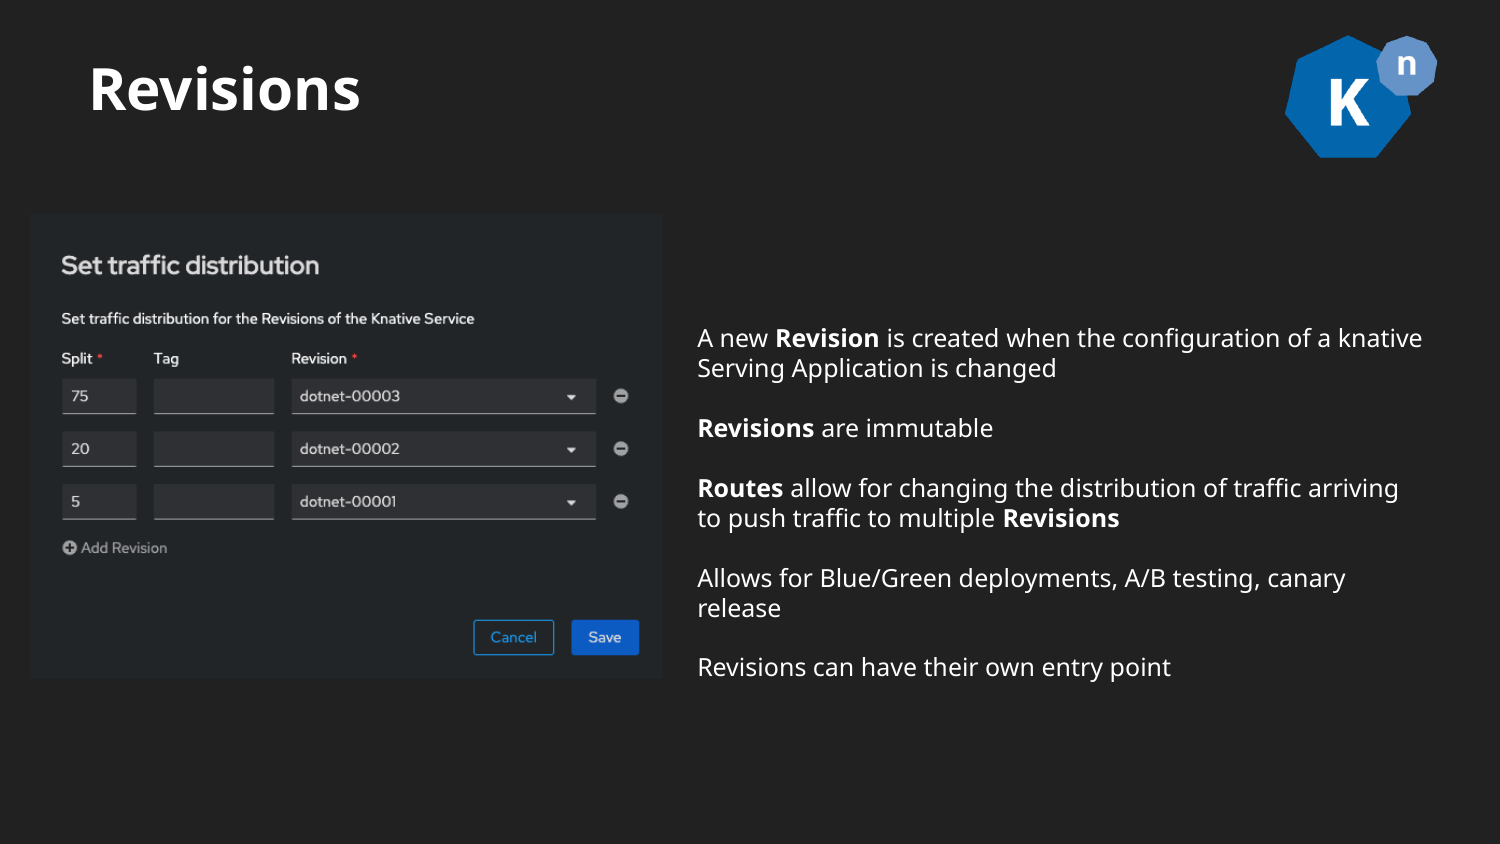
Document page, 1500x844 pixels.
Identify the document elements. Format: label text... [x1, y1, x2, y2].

text_box A new Revision is created when the configuration of a knative Serving Application is changed Revisions are immutable Routes allow for changing the distribution of traffic arriving to push traffic to multiple Revisions Allows for Blue/Green deployments, A/B testing, canary release Revisions can have their own entry point [682, 307, 1445, 792]
picture [30, 214, 663, 679]
text_box Revisions [73, 45, 1000, 139]
picture [1274, 7, 1445, 177]
